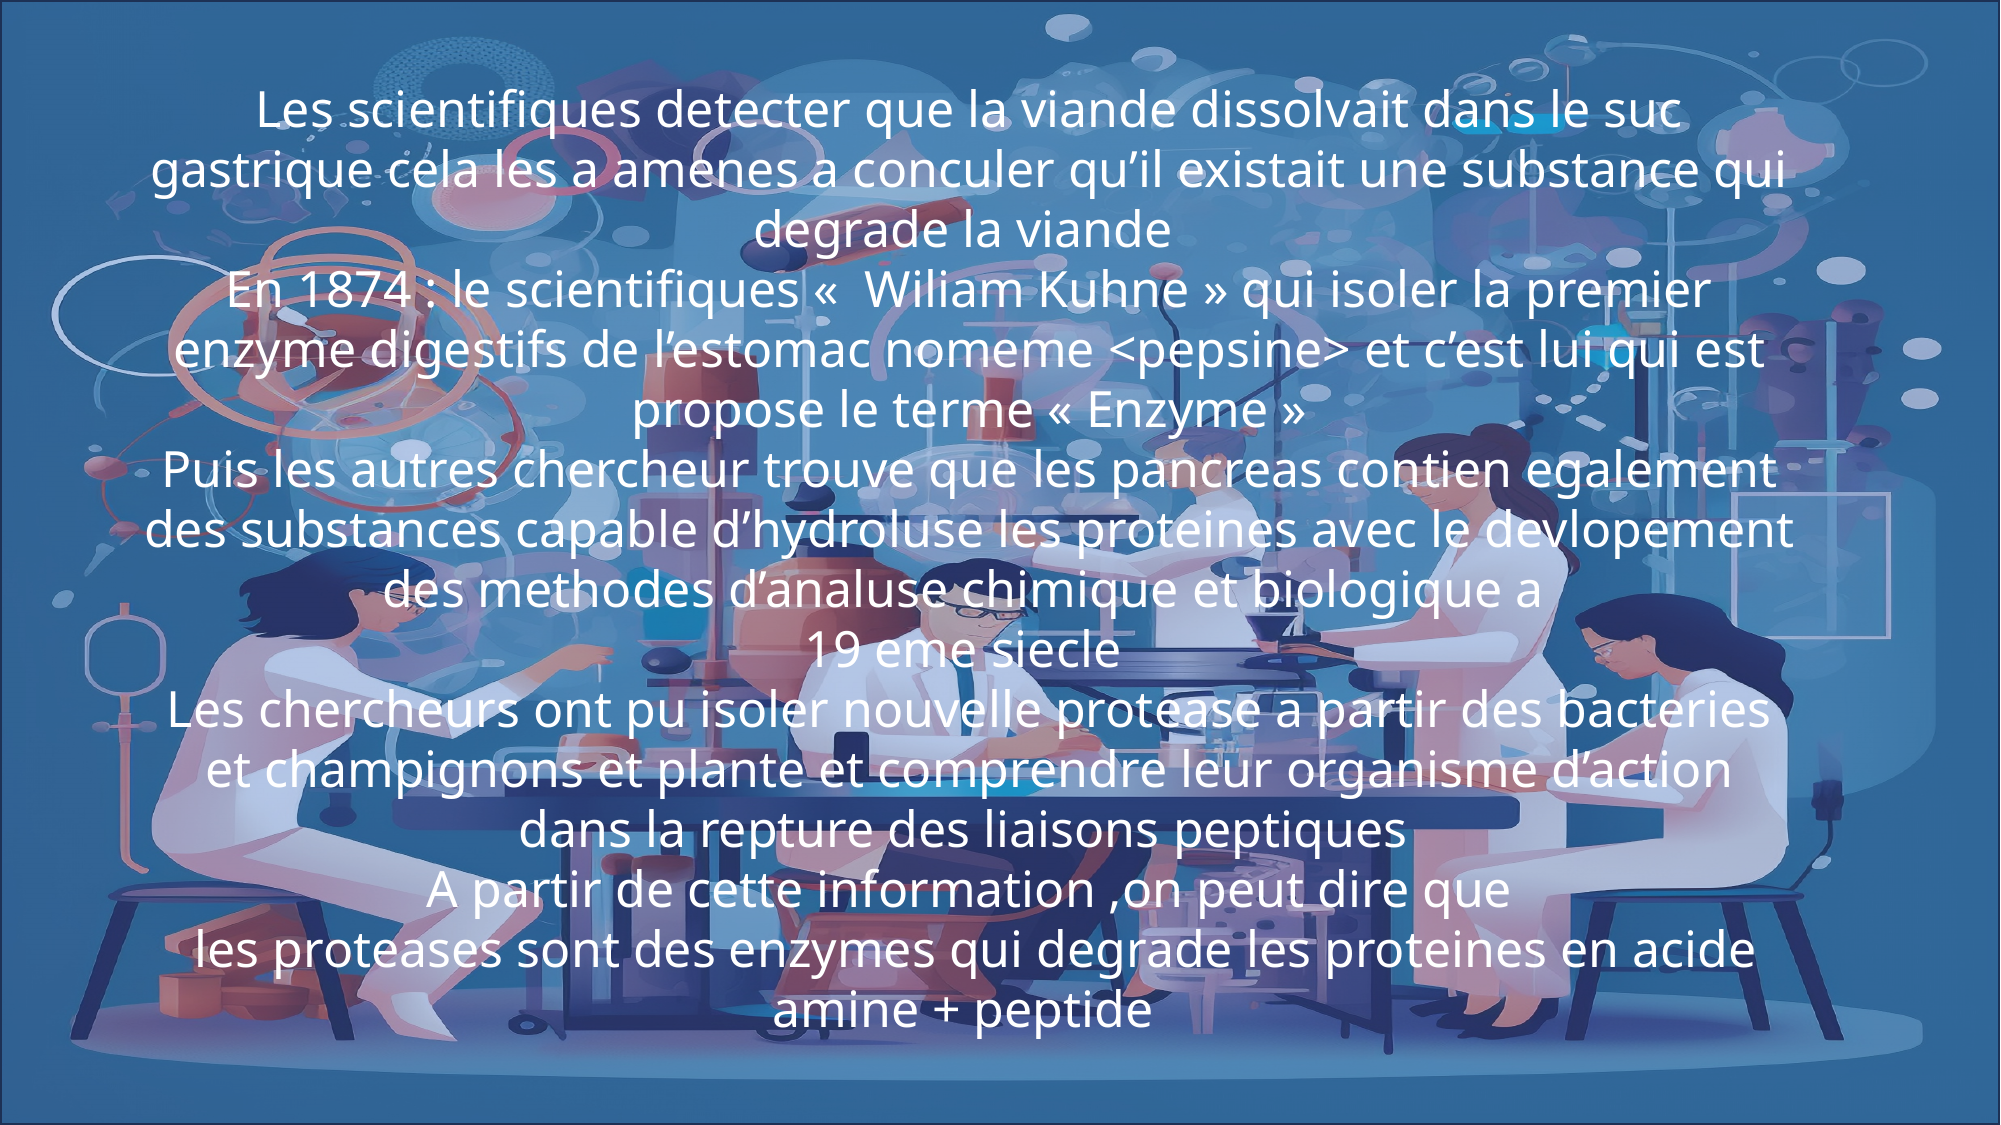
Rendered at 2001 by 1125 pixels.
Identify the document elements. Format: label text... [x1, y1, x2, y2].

text_box Les scientifiques detecter que la viande dissolvait dans le suc gastrique cela les a amenes a conculer qu’il existait une substance qui degrade la viande En 1874 : le scientifiques « Wiliam Kuhne » qui isoler la premier enzyme digestifs de l’estomac nomeme <pepsine> et c’est lui qui est propose le terme « Enzyme » Puis les autres chercheur trouve que les pancreas contien egalement des substances capable d’hydroluse les proteines avec le devlopement des methodes d’analuse chimique et biologique a 19 eme siecle Les chercheurs ont pu isoler nouvelle protease a partir des bacteries et champignons et plante et comprendre leur organisme d’action dans la repture des liaisons peptiques A partir de cette information ,on peut dire que les proteases sont des enzymes qui degrade les proteines en acide amine + peptide [128, 70, 1811, 1045]
text_box [0, 0, 2000, 1125]
